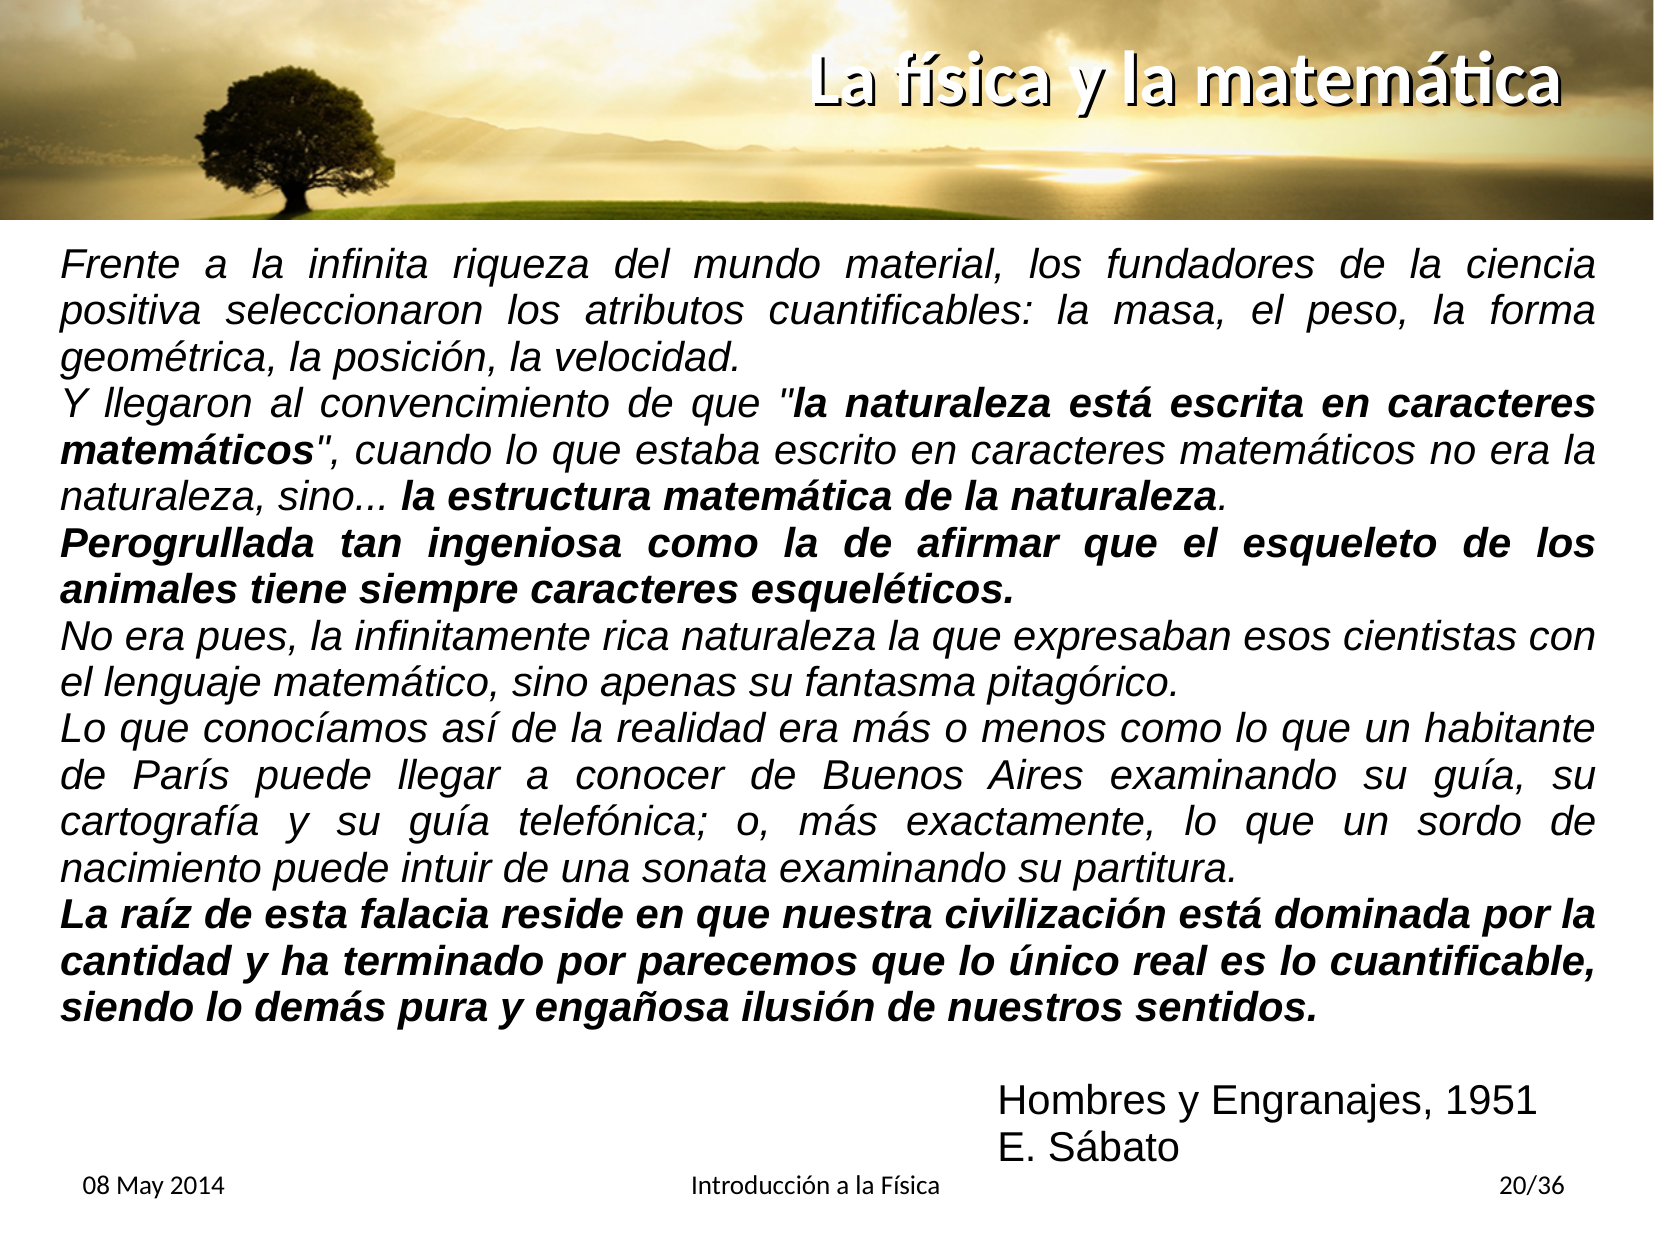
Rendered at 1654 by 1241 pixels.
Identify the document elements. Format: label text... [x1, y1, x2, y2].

subtitle Frente a la infinita riqueza del mundo material, los fundadores de la ciencia positiva seleccionaron los atributos cuantificables: la masa, el peso, la forma geométrica, la posición, la velocidad. Y llegaron al convencimiento de que "la naturaleza está escrita en caracteres matemáticos", cuando lo que estaba escrito en caracteres matemáticos no era la naturaleza, sino... la estructura matemática de la naturaleza. Perogrullada tan ingeniosa como la de afirmar que el esqueleto de los animales tiene siempre caracteres esqueléticos. No era pues, la infinitamente rica naturaleza la que expresaban esos cientistas con el lenguaje matemático, sino apenas su fantasma pitagórico. Lo que conocíamos así de la realidad era más o menos como lo que un habitante de París puede llegar a conocer de Buenos Aires examinando su guía, su cartografía y su guía telefónica; o, más exactamente, lo que un sordo de nacimiento puede intuir de una sonata examinando su partitura. La raíz de esta falacia reside en que nuestra civilización está dominada por la cantidad y ha terminado por parecemos que lo único real es lo cuantificable, siendo lo demás pura y engañosa ilusión de nuestros sentidos. Hombres y Engranajes, 1951 E. Sábato [60, 240, 1598, 1171]
title La física y la matemática [75, 19, 1564, 151]
picture [0, 0, 1654, 220]
